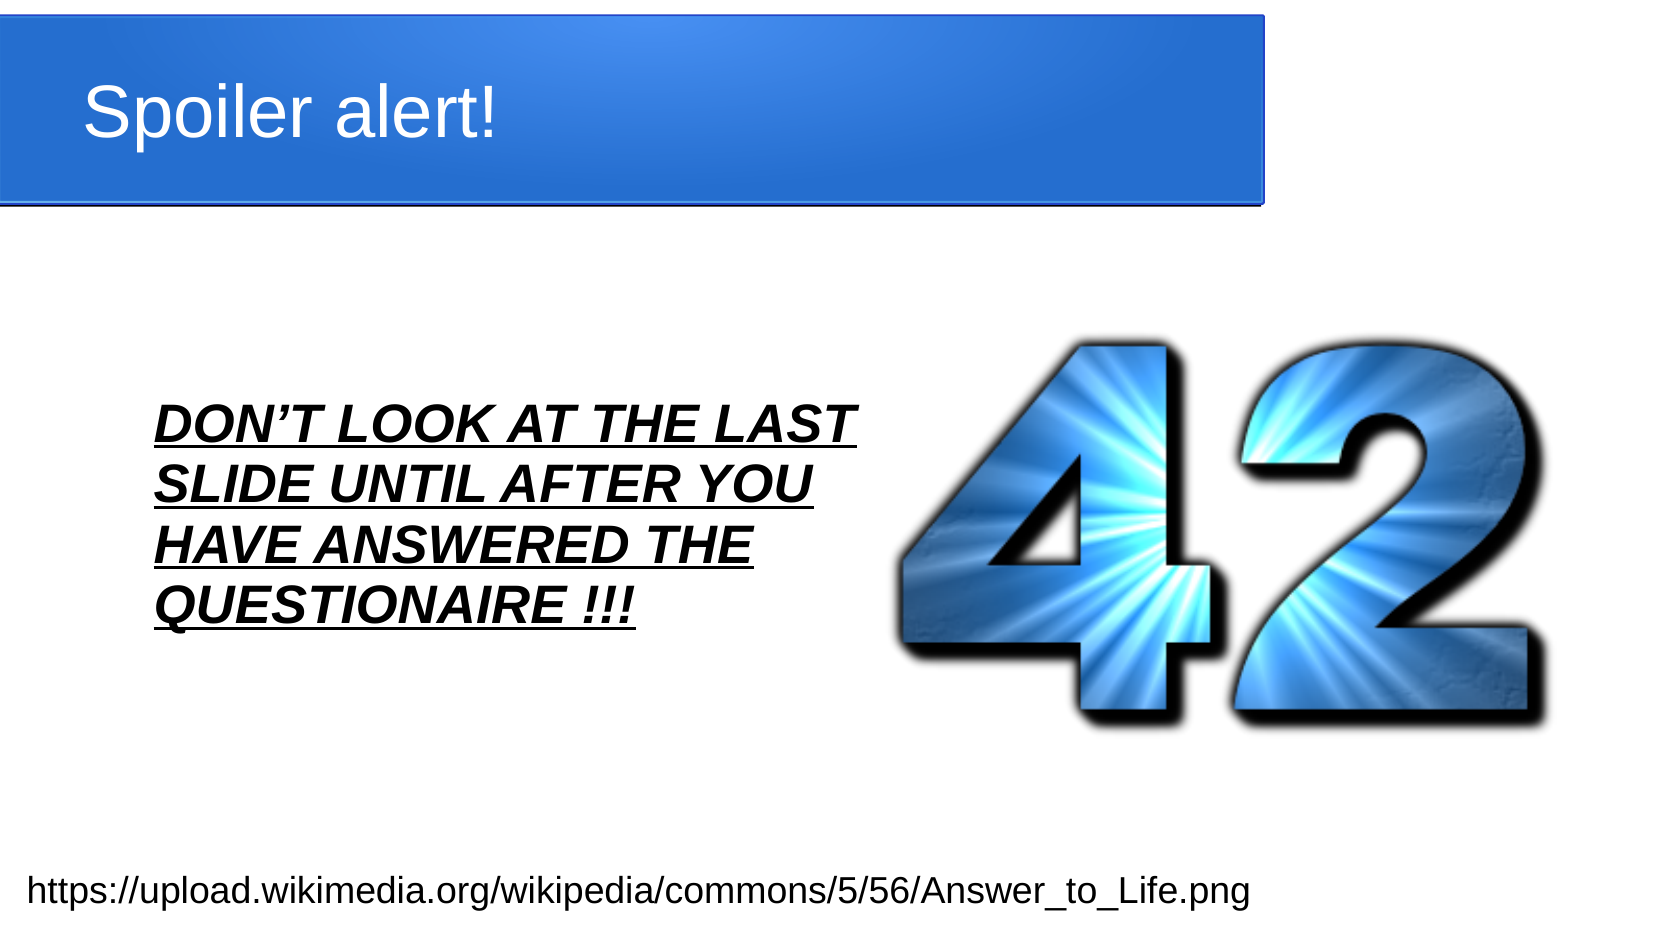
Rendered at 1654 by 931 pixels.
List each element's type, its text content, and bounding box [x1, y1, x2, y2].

title Spoiler alert! [82, 35, 1235, 189]
picture [885, 330, 1557, 739]
text_box https://upload.wikimedia.org/wikipedia/commons/5/56/Answer_to_Life.png [11, 862, 1267, 920]
list DON’T LOOK AT THE LAST SLIDE UNTIL AFTER YOU HAVE ANSWERED THE QUESTIONAIRE !!! [82, 224, 863, 764]
